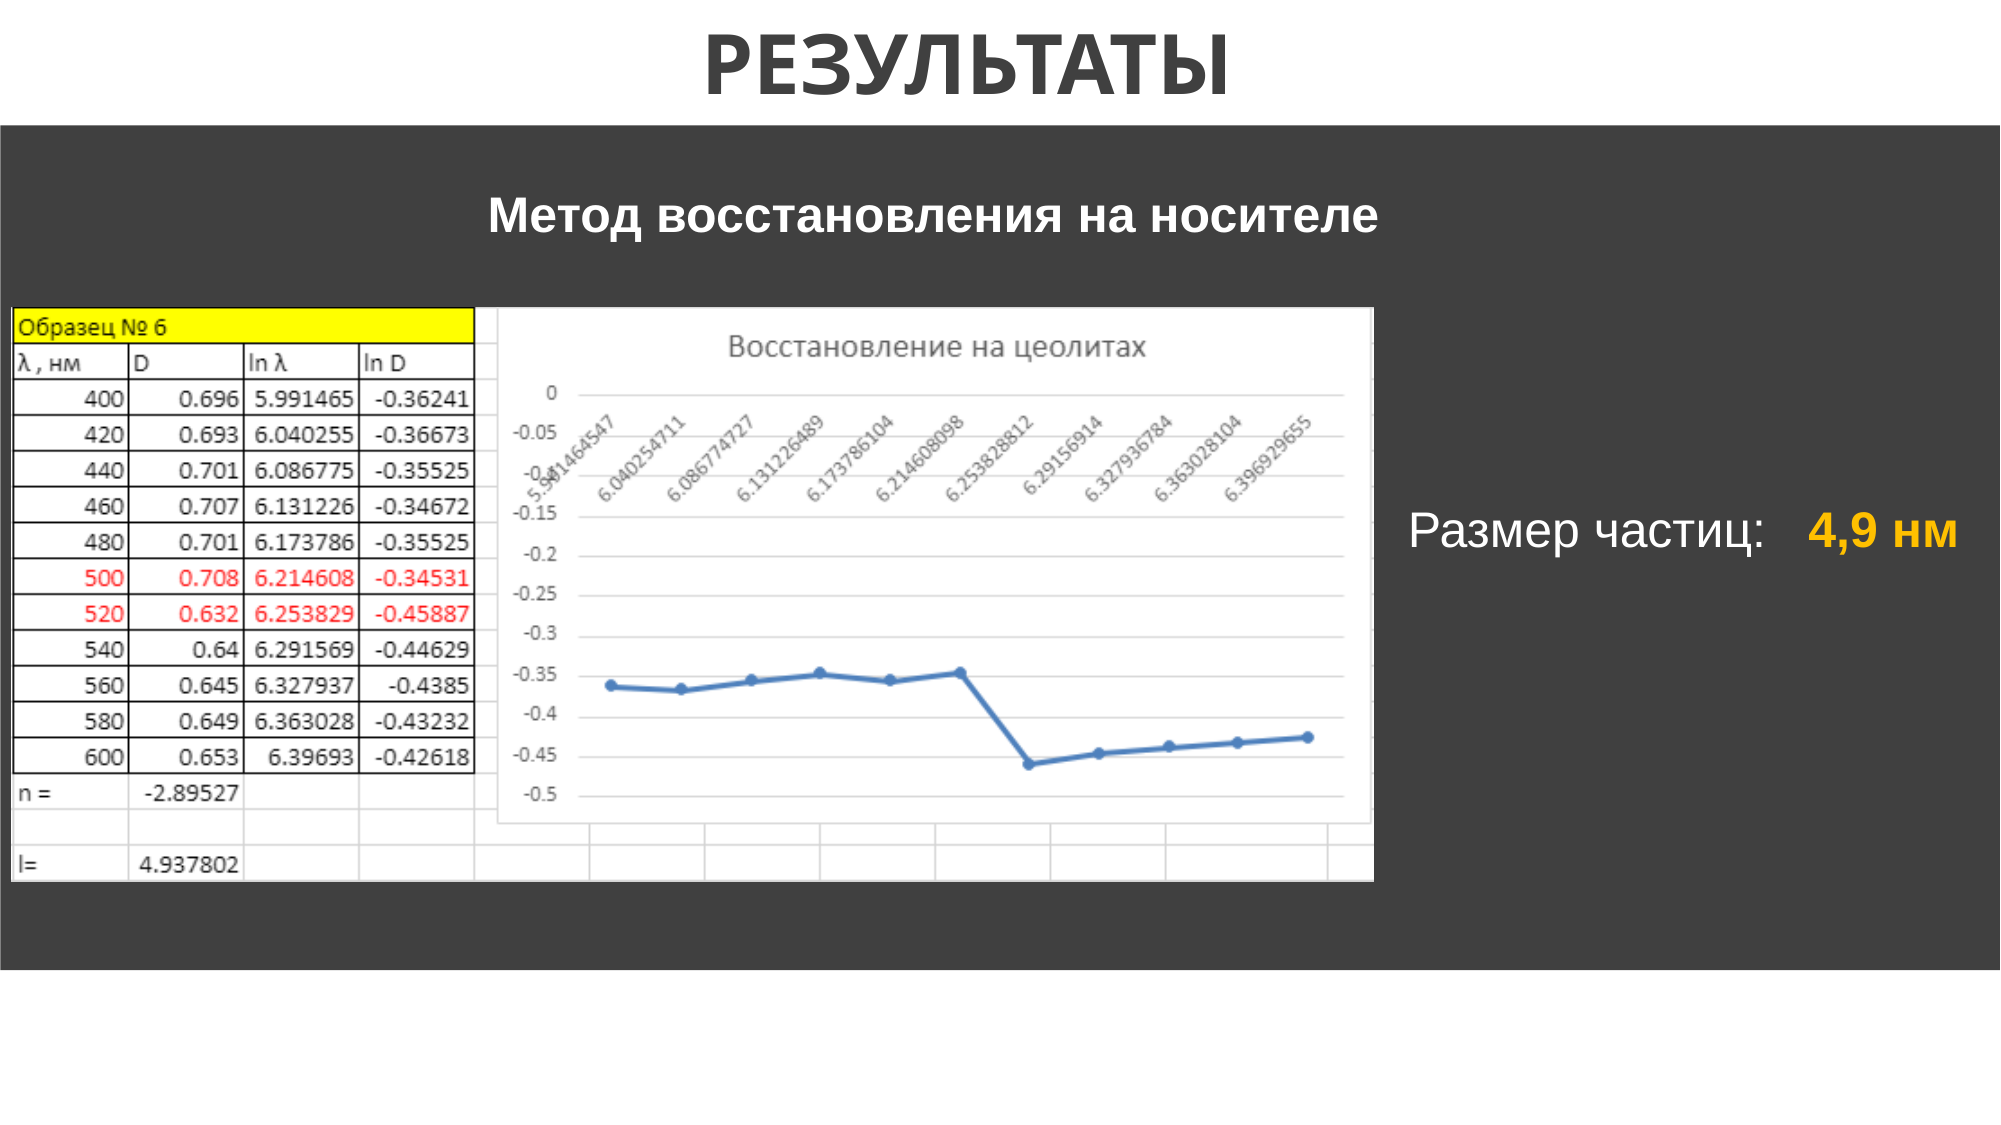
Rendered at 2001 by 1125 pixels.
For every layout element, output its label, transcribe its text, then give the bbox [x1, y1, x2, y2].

text_box РЕЗУЛЬТАТЫ [686, 3, 1363, 119]
text_box [0, 125, 2000, 971]
text_box Метод восстановления на носителе [472, 174, 1528, 250]
text_box Размер частиц: 4,9 нм [1392, 489, 2000, 566]
picture [11, 307, 1374, 882]
